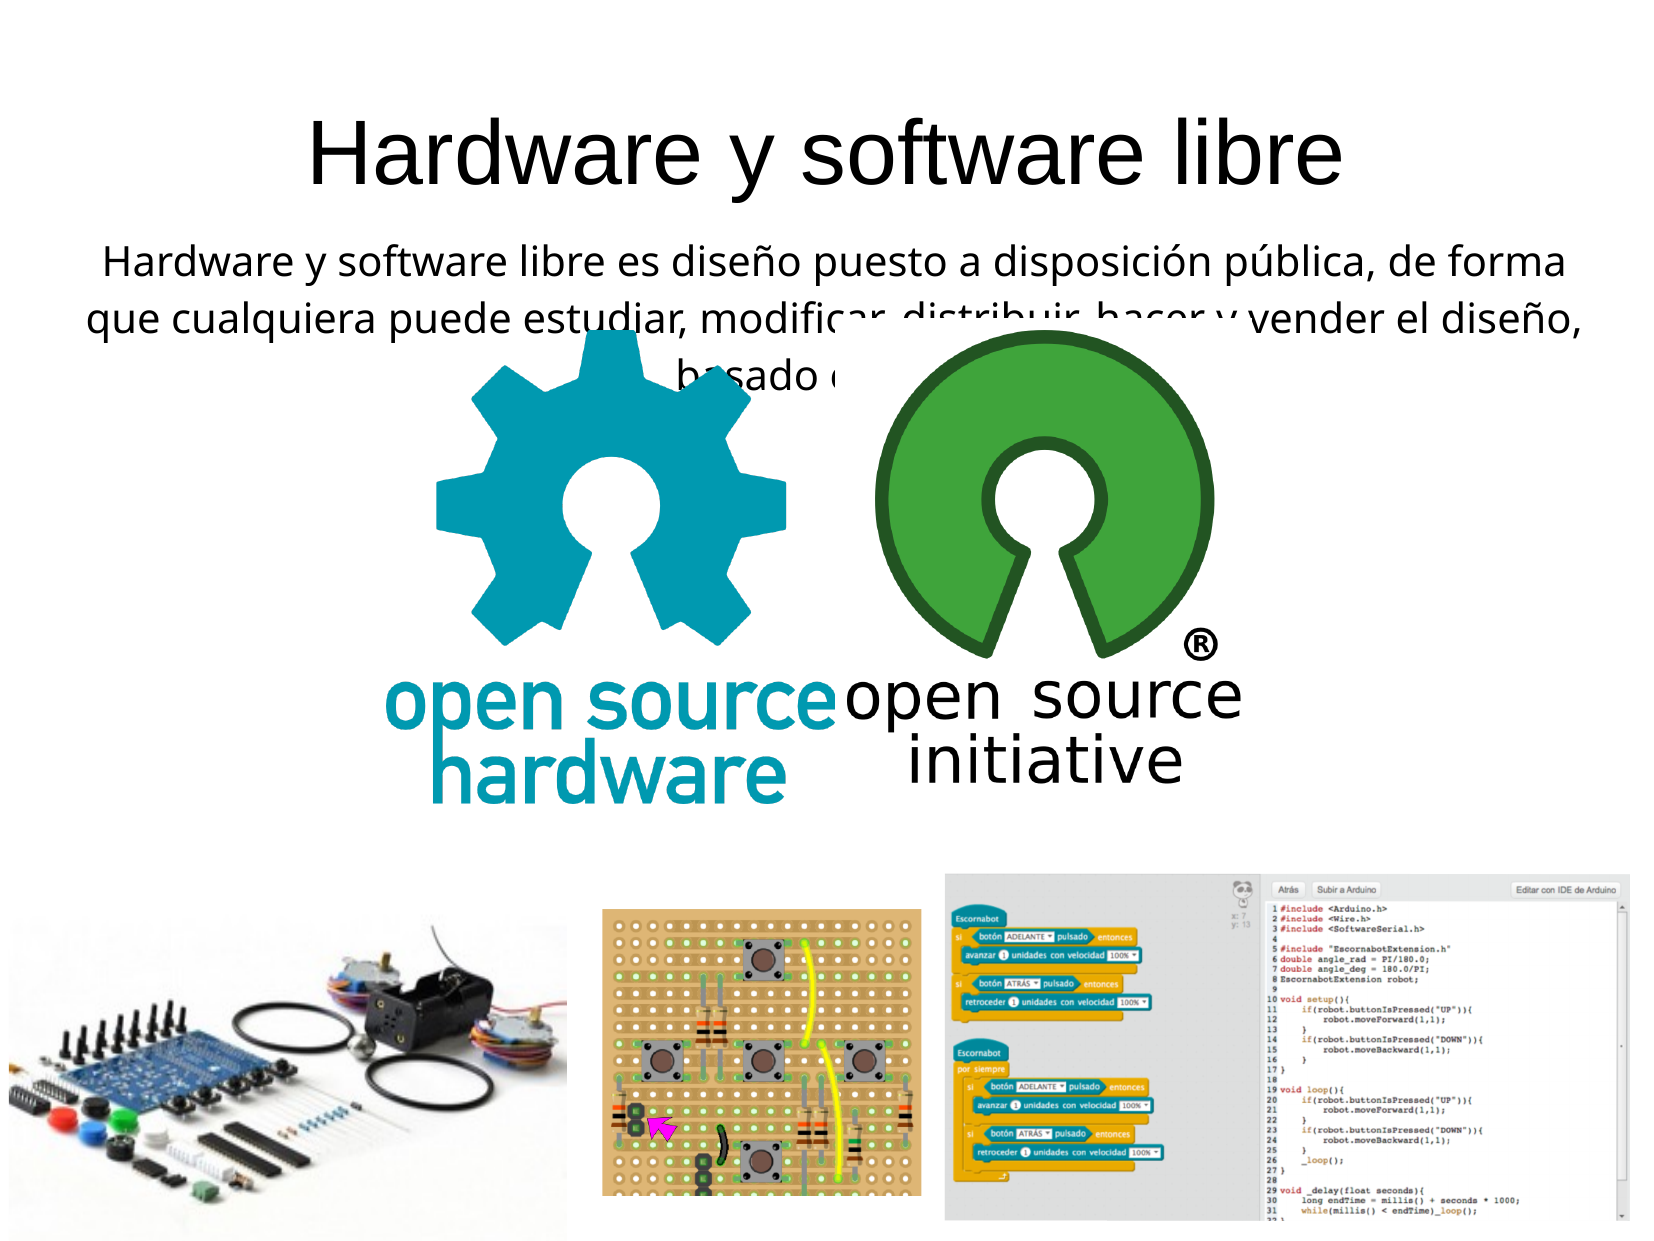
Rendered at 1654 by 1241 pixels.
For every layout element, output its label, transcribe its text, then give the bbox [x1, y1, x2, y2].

text_box Hardware y software libre es diseño puesto a disposición pública, de forma que cualquiera puede estudiar, modificar, distribuir, hacer y vender el diseño, basado en este. [70, 224, 1599, 366]
picture [8, 897, 567, 1241]
picture [602, 909, 922, 1196]
picture [386, 318, 1252, 804]
picture [944, 874, 1630, 1221]
title Hardware y software libre [82, 49, 1571, 224]
